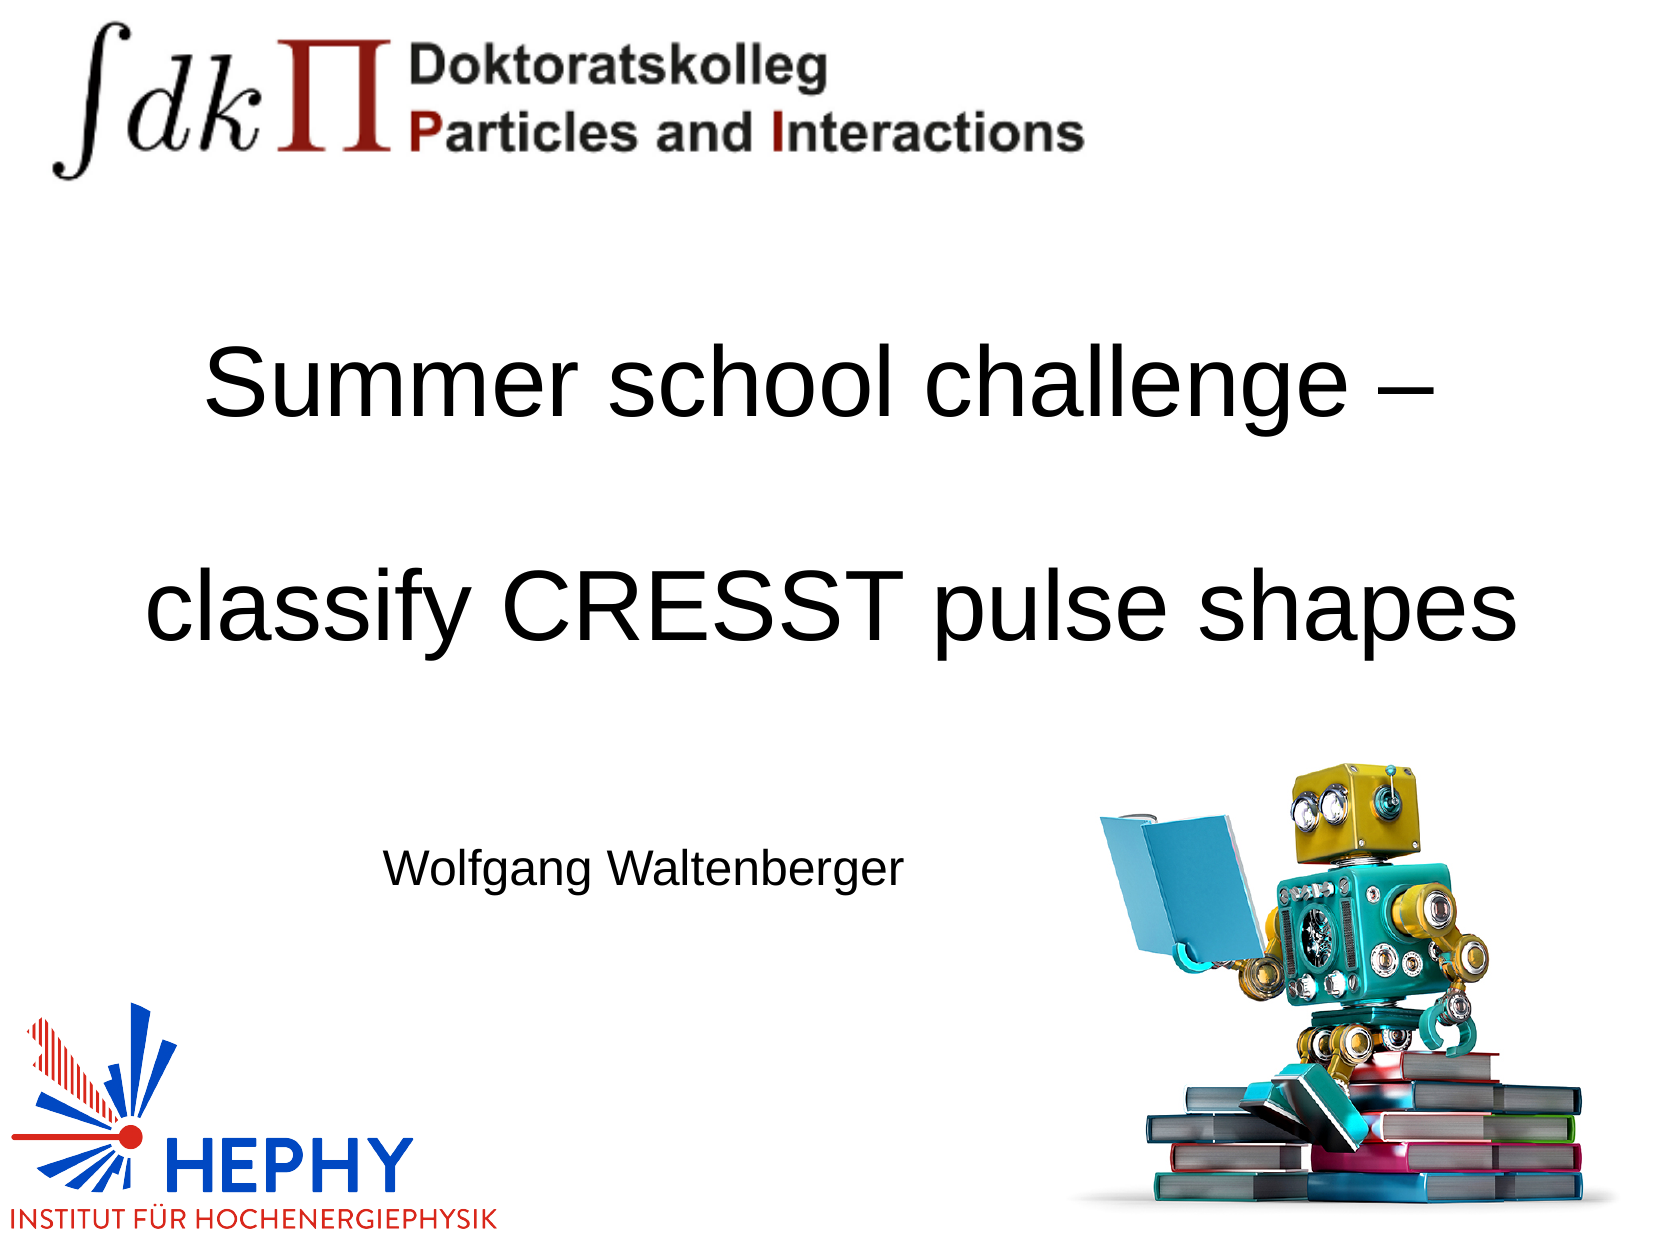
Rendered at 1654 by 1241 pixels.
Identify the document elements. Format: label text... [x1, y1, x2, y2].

text_box Wolfgang Waltenberger [0, 832, 1063, 1085]
text_box Summer school challenge – classify CRESST pulse shapes [59, 318, 1607, 803]
picture [45, 11, 1087, 196]
picture [11, 1002, 497, 1229]
picture [1063, 719, 1636, 1229]
